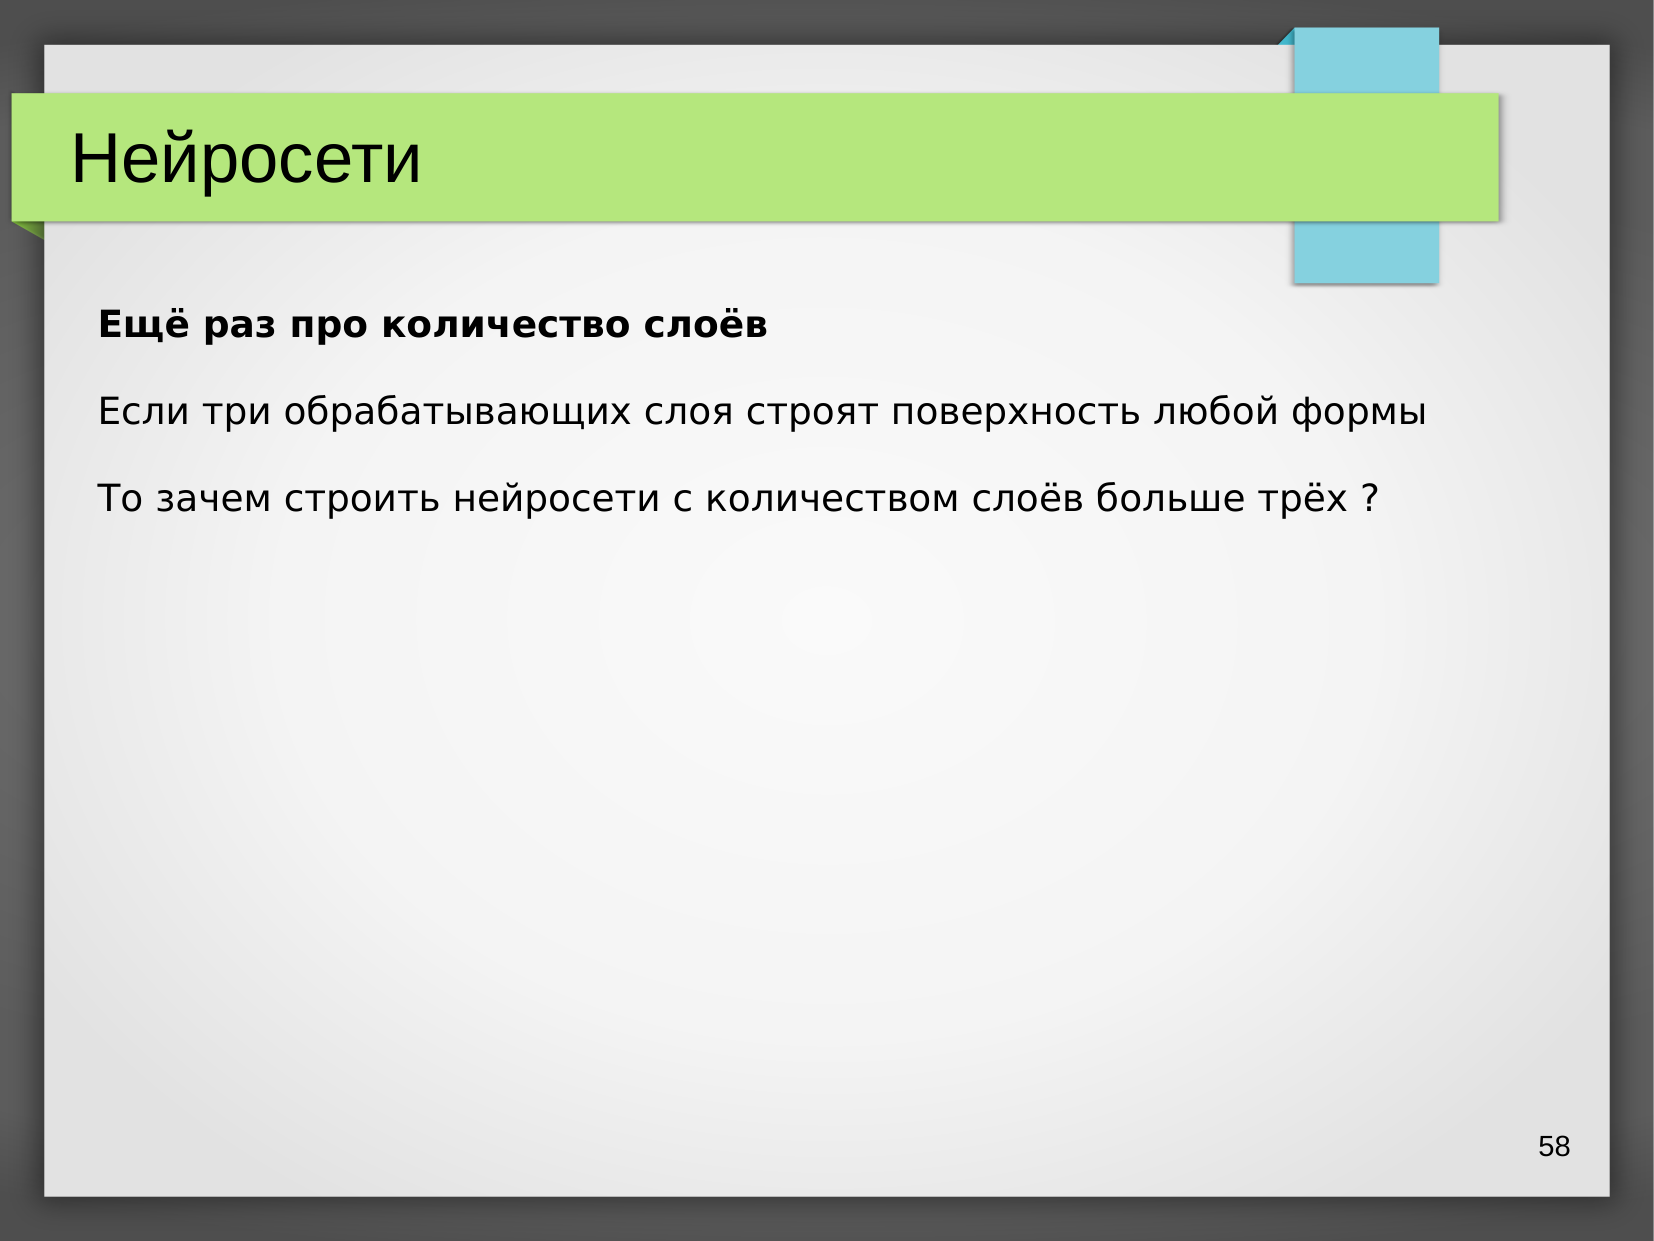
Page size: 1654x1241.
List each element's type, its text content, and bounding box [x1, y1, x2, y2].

text_box Ещё раз про количество слоёв Если три обрабатывающих слоя строят поверхность любой формы То зачем строить нейросети с количеством слоёв больше трёх ? [82, 295, 1489, 541]
picture [0, 0, 1654, 1241]
title Нейросети [70, 118, 1205, 199]
